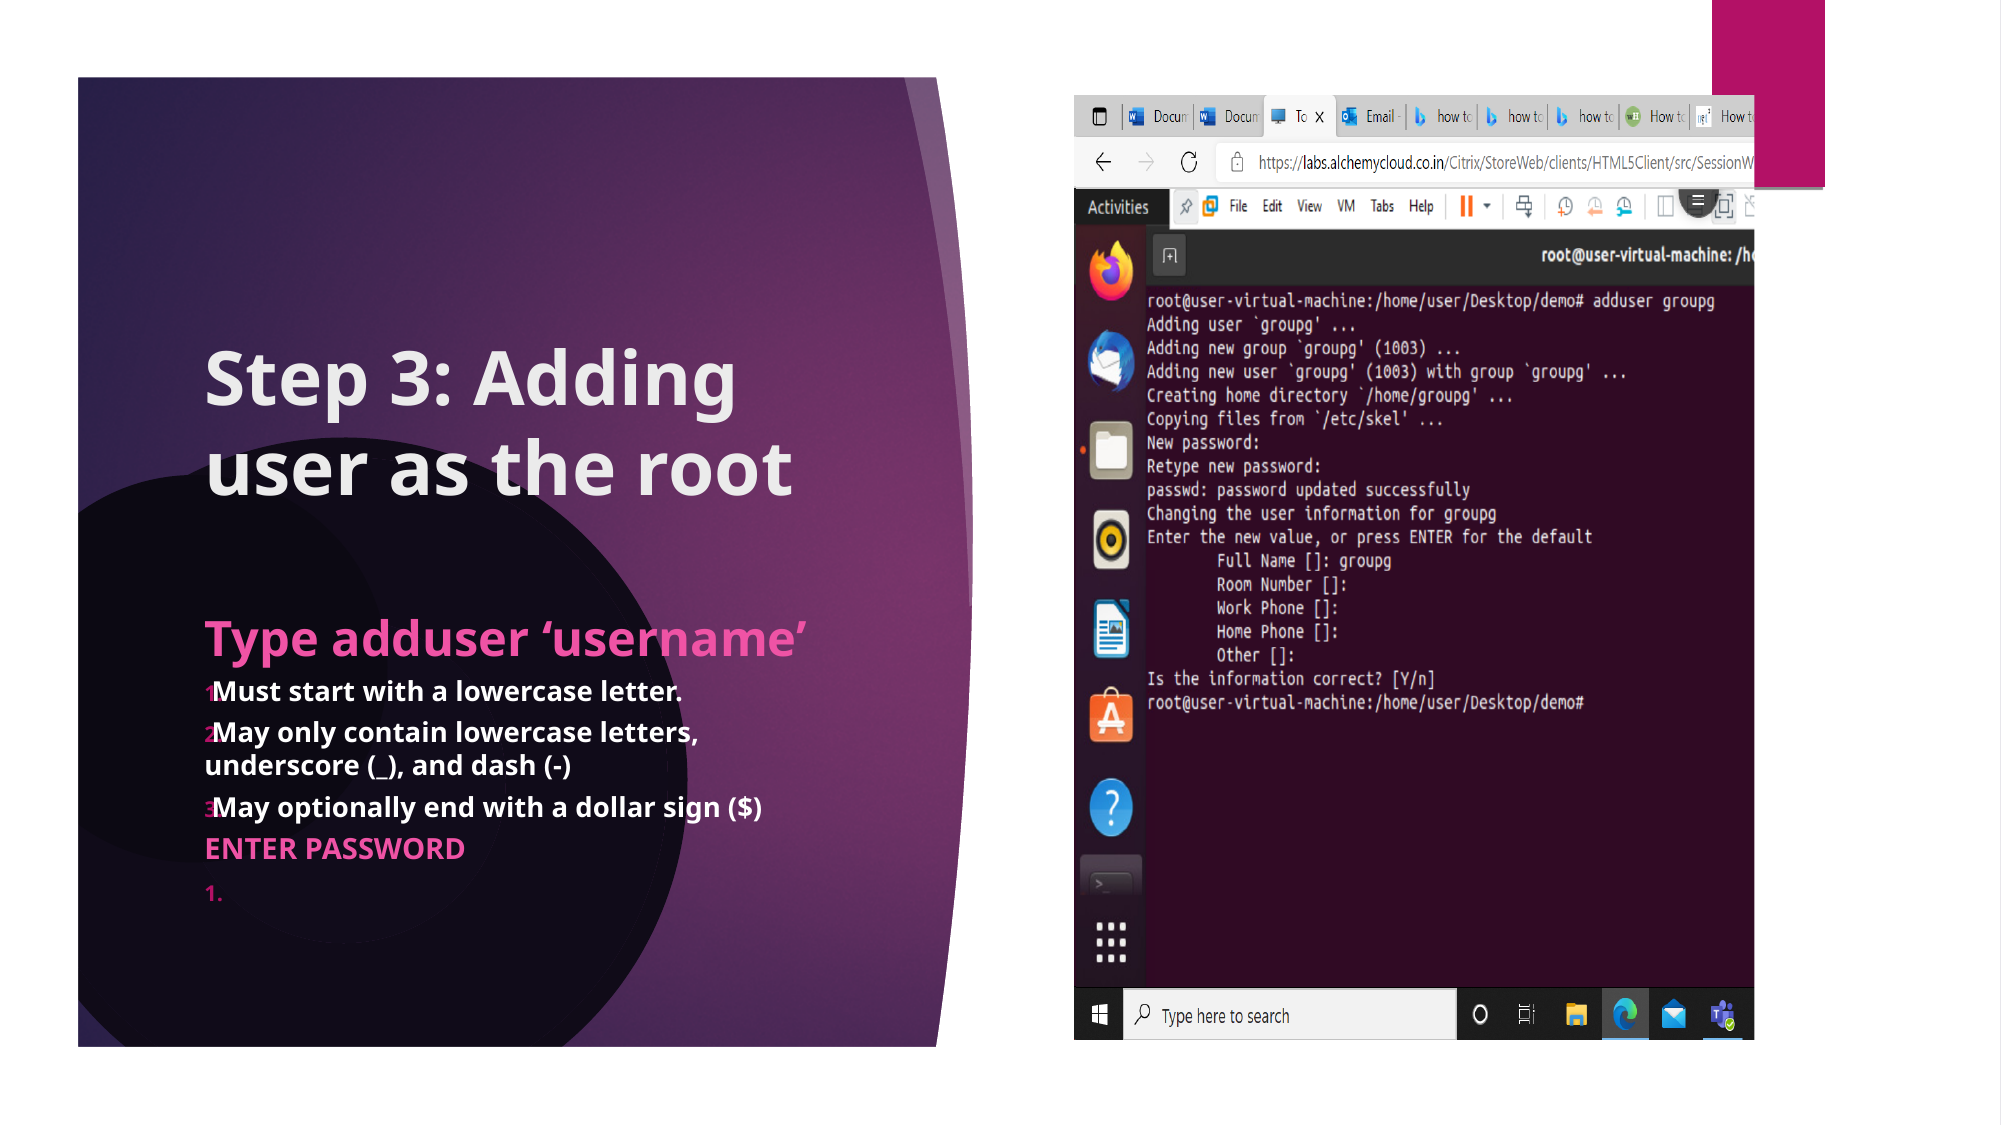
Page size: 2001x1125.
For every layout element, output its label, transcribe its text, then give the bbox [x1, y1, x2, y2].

list Type adduser ‘username’ Must start with a lowercase letter. May only contain lowercase letters, underscore (_), and dash (-) May optionally end with a dollar sign ($) ENTER PASSWORD [189, 600, 823, 938]
picture [1074, 95, 1755, 1040]
title Step 3: Adding user as the root [189, 277, 824, 563]
